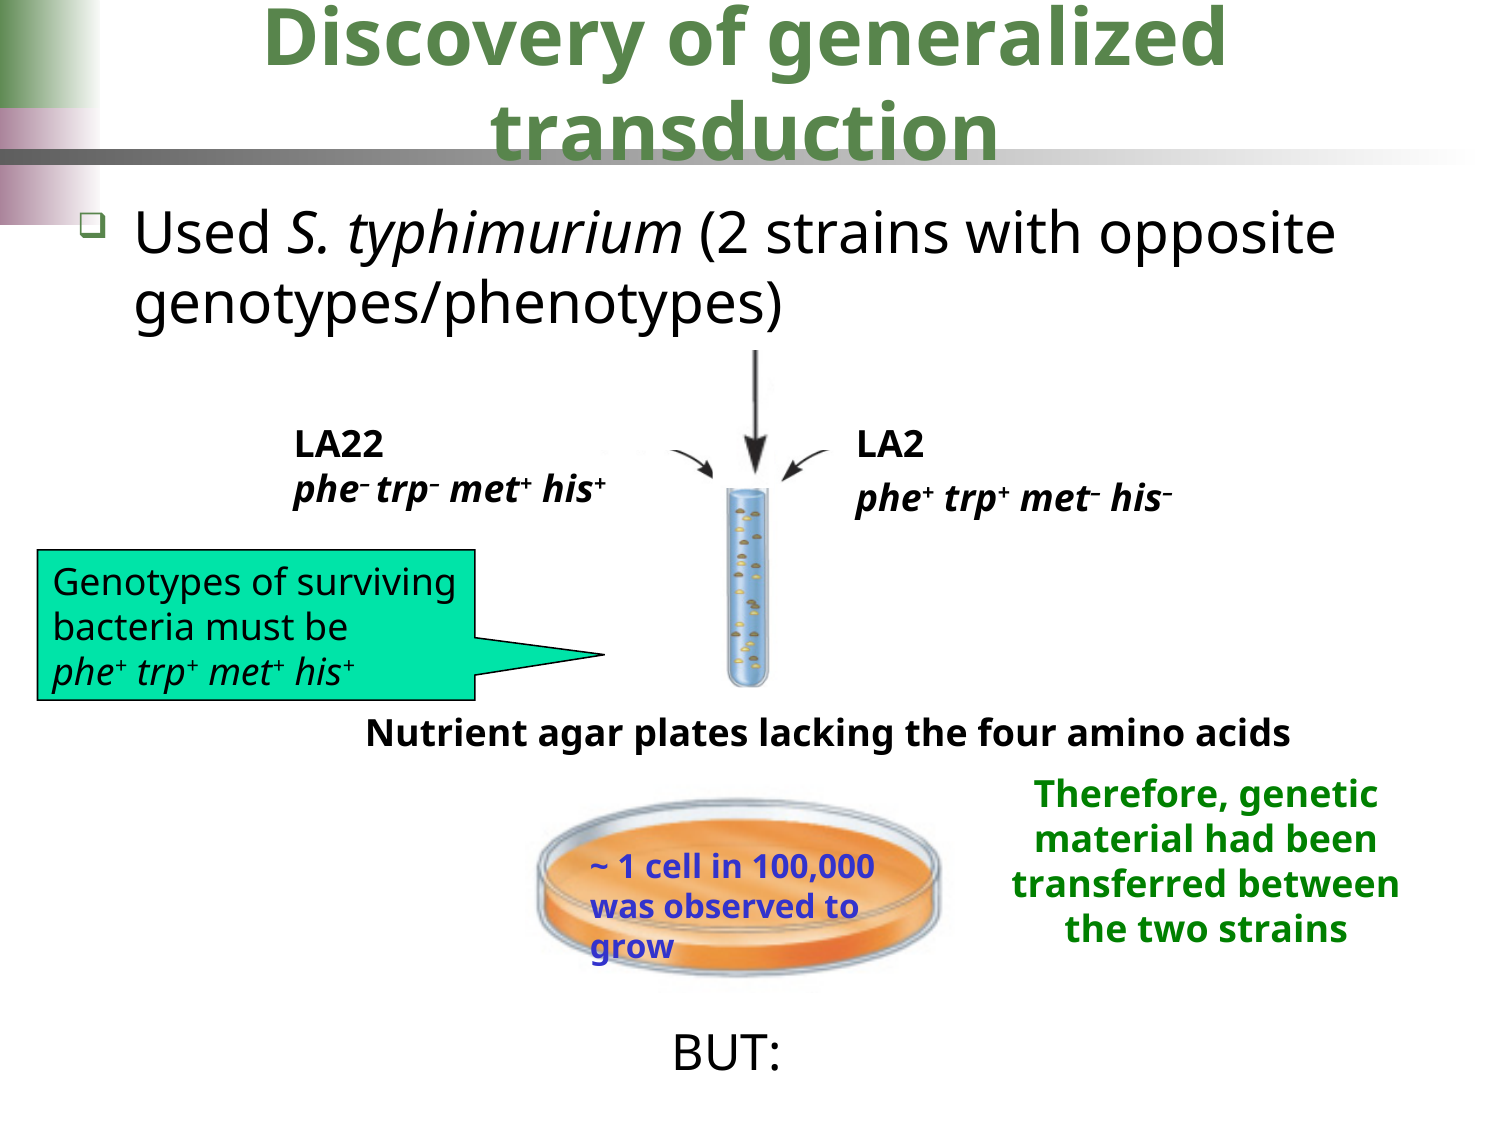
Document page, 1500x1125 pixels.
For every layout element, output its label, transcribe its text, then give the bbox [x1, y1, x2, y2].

text_box Genotypes of surviving bacteria must be phe+ trp+ met+ his+ [37, 549, 605, 701]
picture [600, 350, 888, 687]
text_box LA22 phe– trp– met+ his+ [278, 412, 622, 518]
text_box LA2 phe+ trp+ met– his– [841, 412, 1188, 527]
title Discovery of generalized transduction [133, 24, 1359, 138]
text_box Therefore, genetic material had been transferred between the two strains [975, 762, 1438, 958]
text_box Nutrient agar plates lacking the four amino acids [350, 687, 1251, 775]
picture [525, 775, 976, 993]
text_box ~ 1 cell in 100,000 was observed to grow [574, 837, 963, 973]
list Used S. typhimurium (2 strains with opposite genotypes/phenotypes) [62, 187, 1463, 501]
text_box BUT: [657, 1012, 797, 1088]
